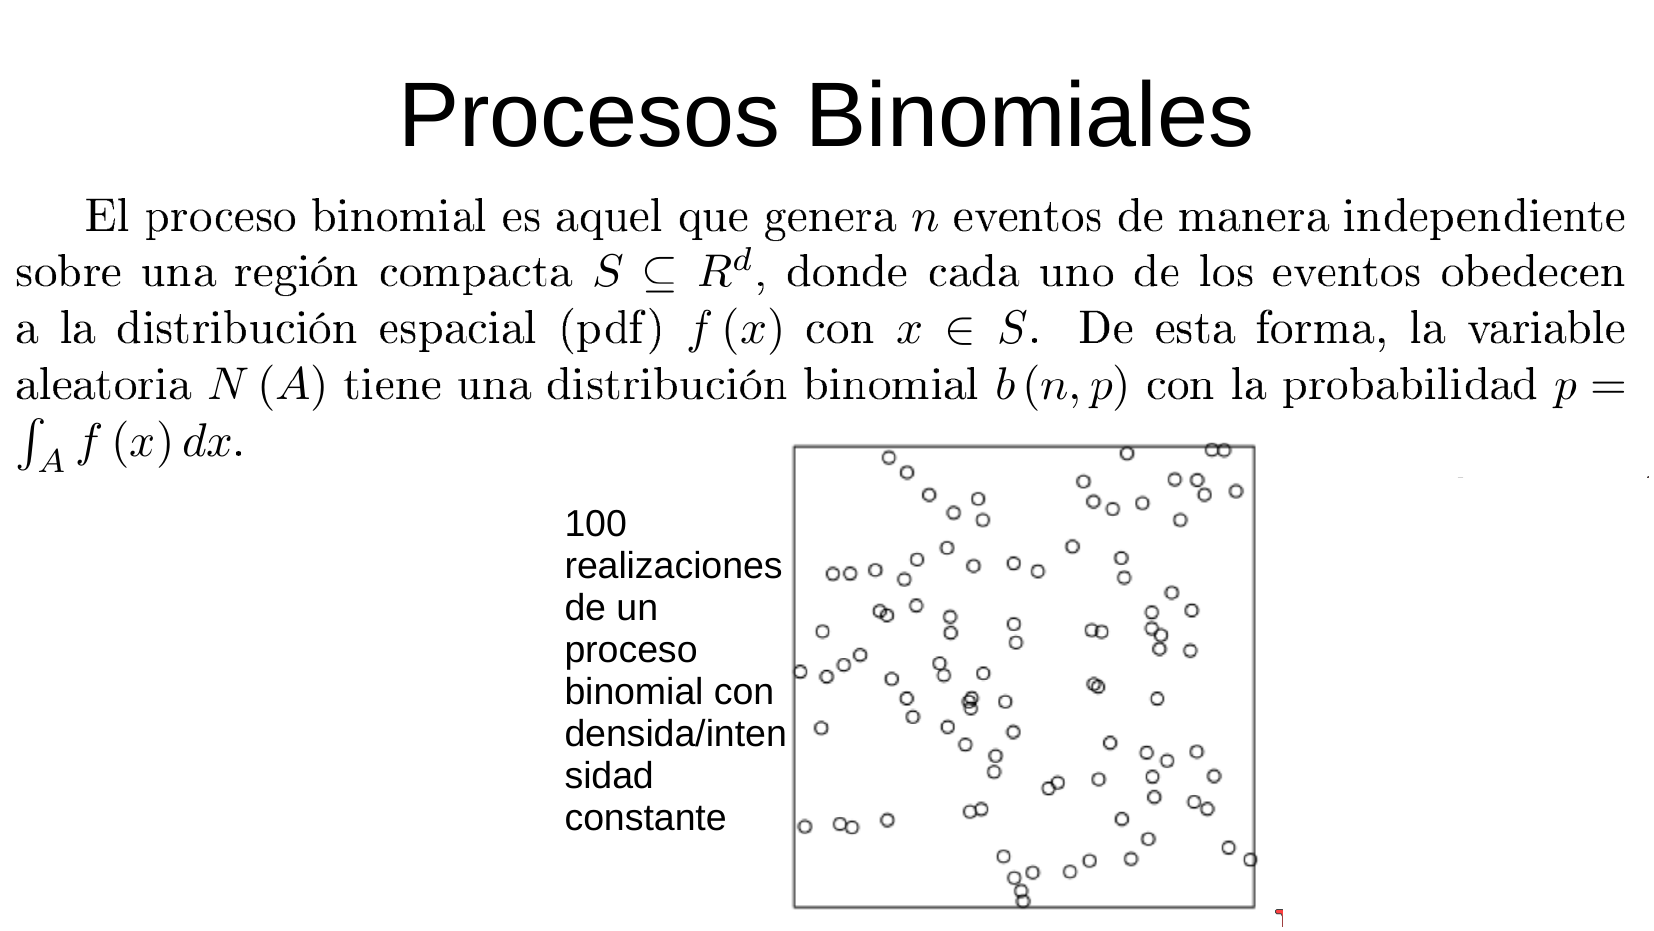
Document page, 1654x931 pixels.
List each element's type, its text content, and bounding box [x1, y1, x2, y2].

text_box 100 realizaciones de un proceso binomial con densida/intensidad constante [549, 495, 805, 901]
picture [0, 187, 1649, 927]
title Procesos Binomiales [82, 37, 1571, 187]
